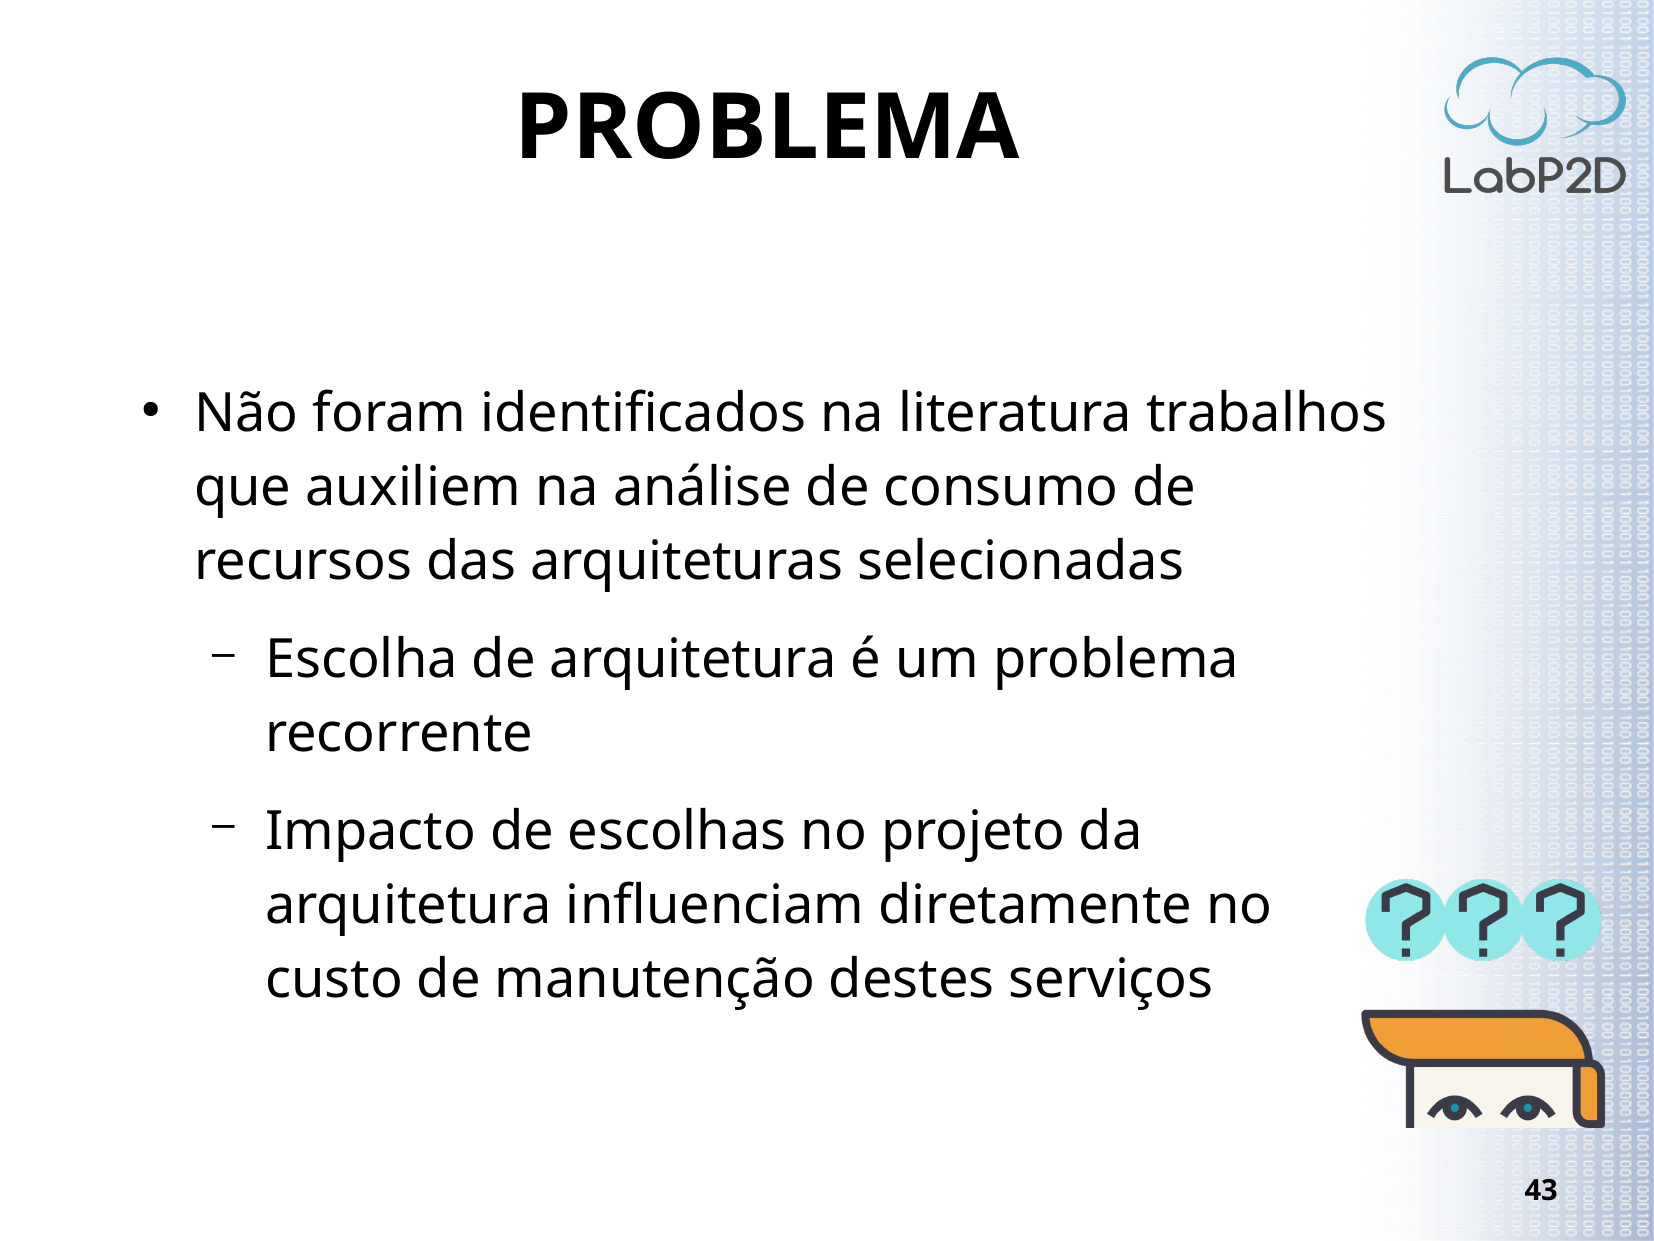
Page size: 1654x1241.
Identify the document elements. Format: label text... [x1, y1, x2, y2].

list Não foram identificados na literatura trabalhos que auxiliem na análise de consumo de recursos das arquiteturas selecionadas Escolha de arquitetura é um problema recorrente Impacto de escolhas no projeto da arquitetura influenciam diretamente no custo de manutenção destes serviços [123, 271, 1406, 1116]
picture [1247, 1, 1654, 1240]
title PROBLEMA [82, 19, 1453, 227]
